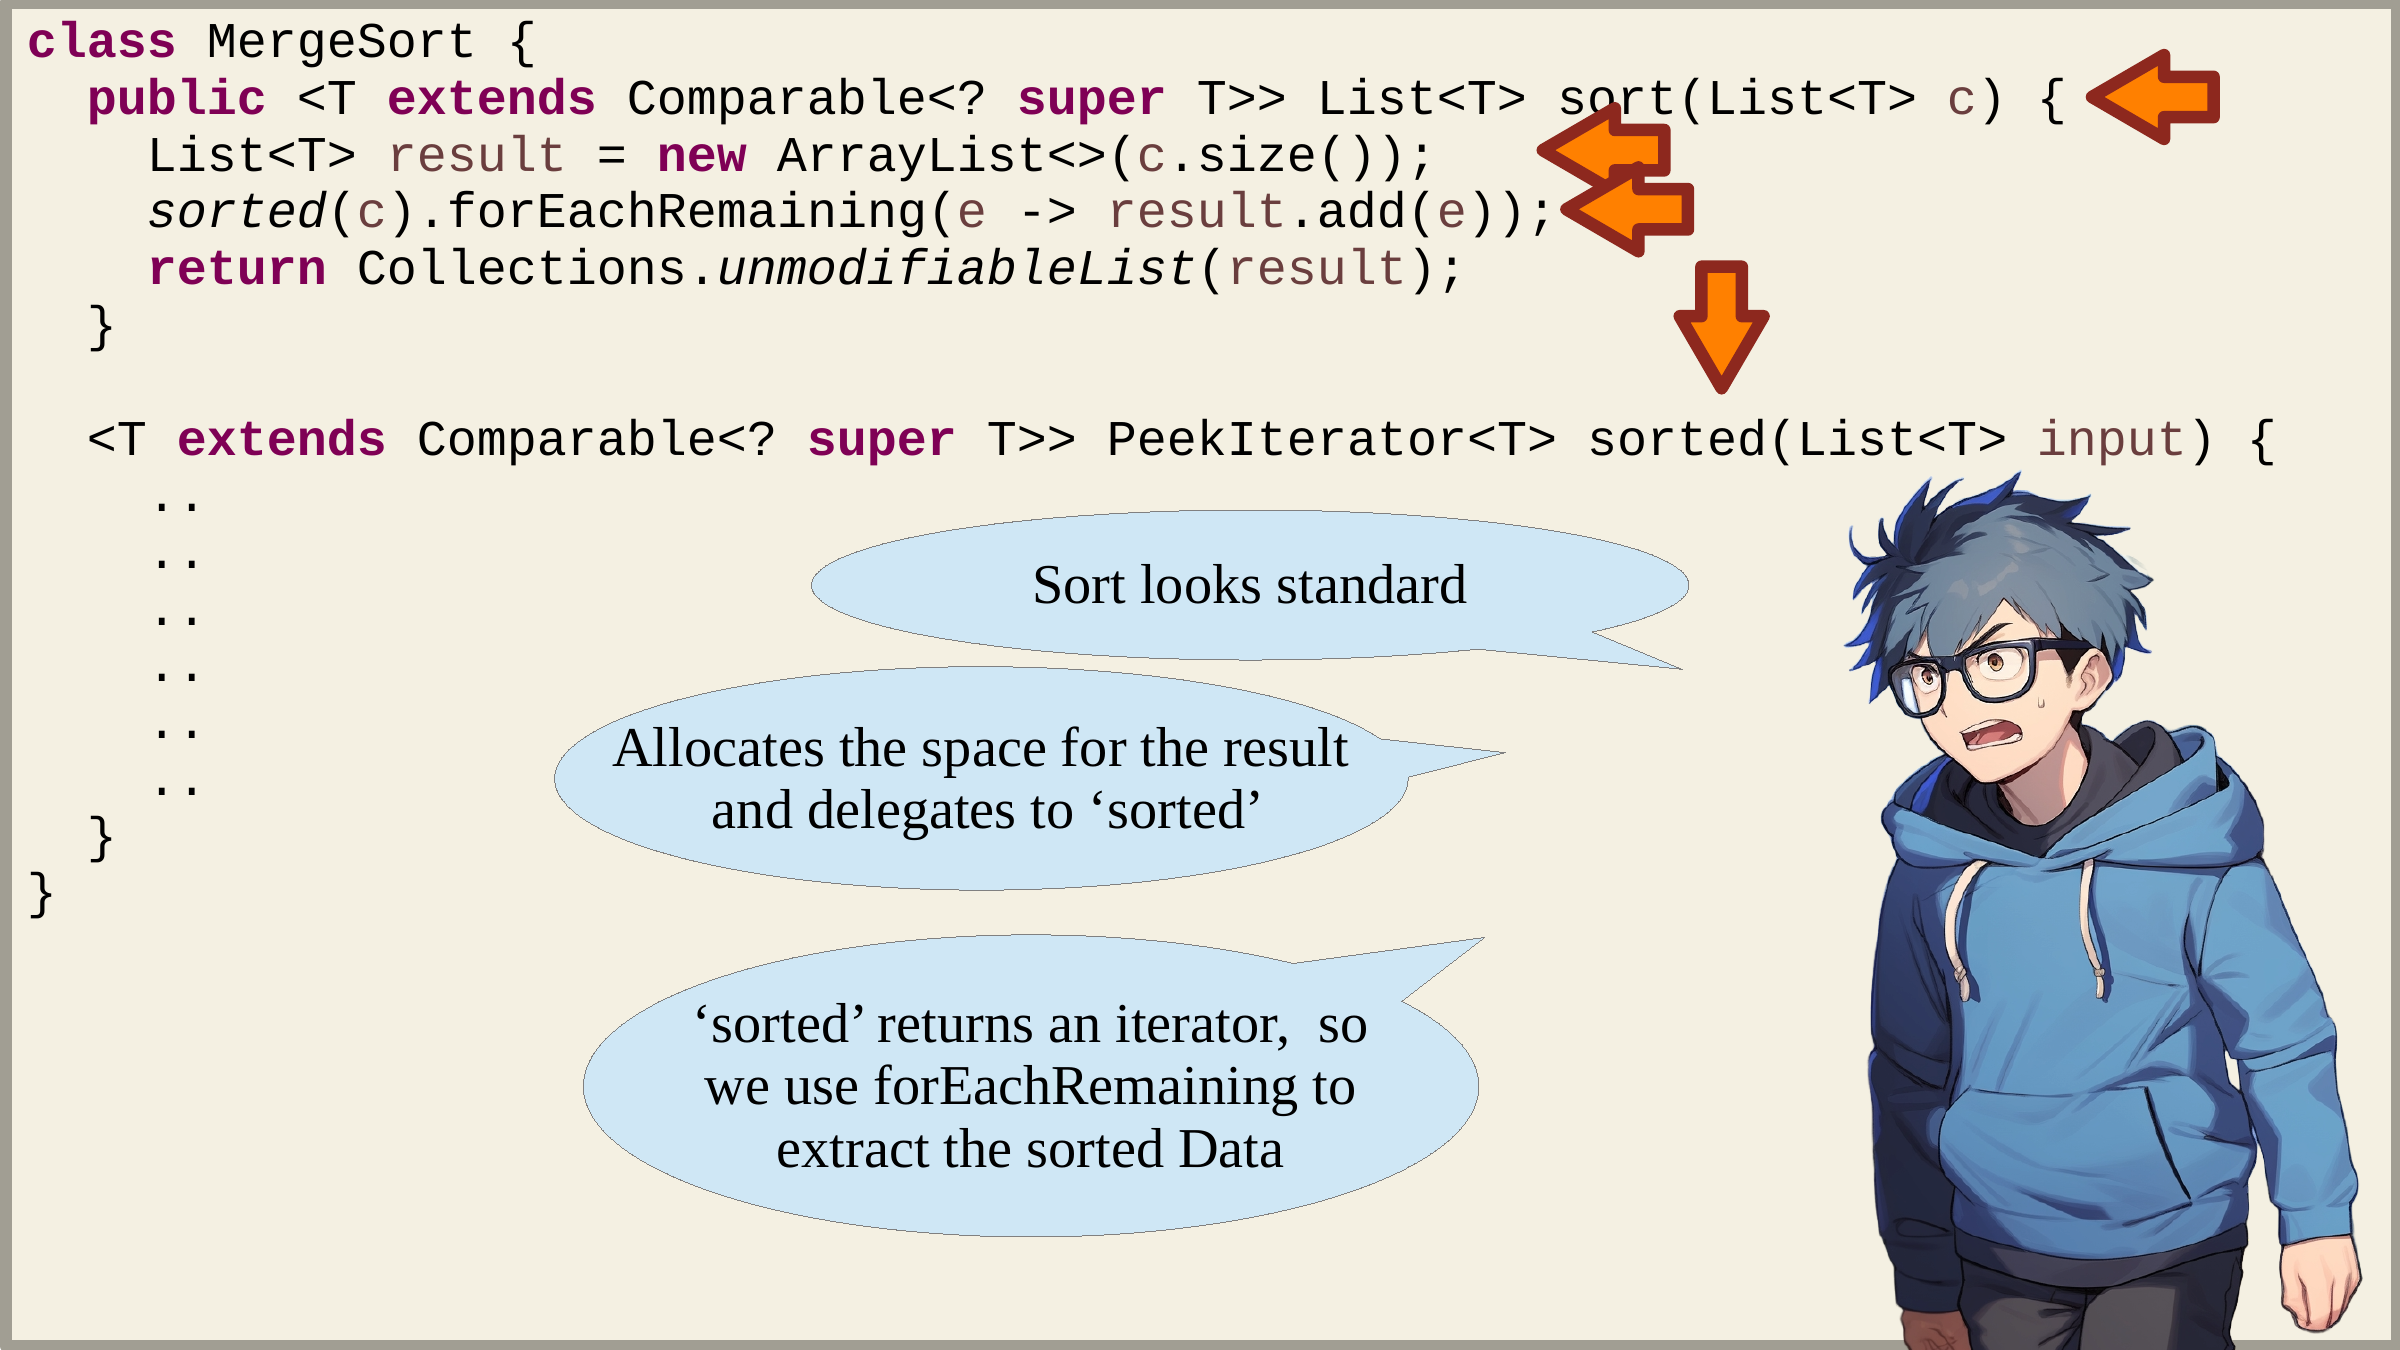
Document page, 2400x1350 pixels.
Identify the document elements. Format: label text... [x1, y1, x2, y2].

text_box class MergeSort { public <T extends Comparable<? super T>> List<T> sort(List<T> c) { List<T> result = new ArrayList<>(c.size()); sorted(c).forEachRemaining(e -> result.add(e)); return Collections.unmodifiableList(result); } <T extends Comparable<? super T>> PeekIterator<T> sorted(List<T> input) { .. .. .. .. .. .. } } [5, 2, 2398, 1346]
text_box [1679, 266, 1764, 389]
text_box ‘sorted’ returns an iterator, so we use forEachRemaining to extract the sorted Data [583, 934, 1485, 1237]
text_box [2091, 55, 2214, 139]
text_box Sort looks standard [811, 510, 1689, 670]
text_box [1542, 108, 1688, 252]
picture [1778, 447, 2400, 1350]
text_box Allocates the space for the result and delegates to ‘sorted’ [554, 666, 1506, 891]
